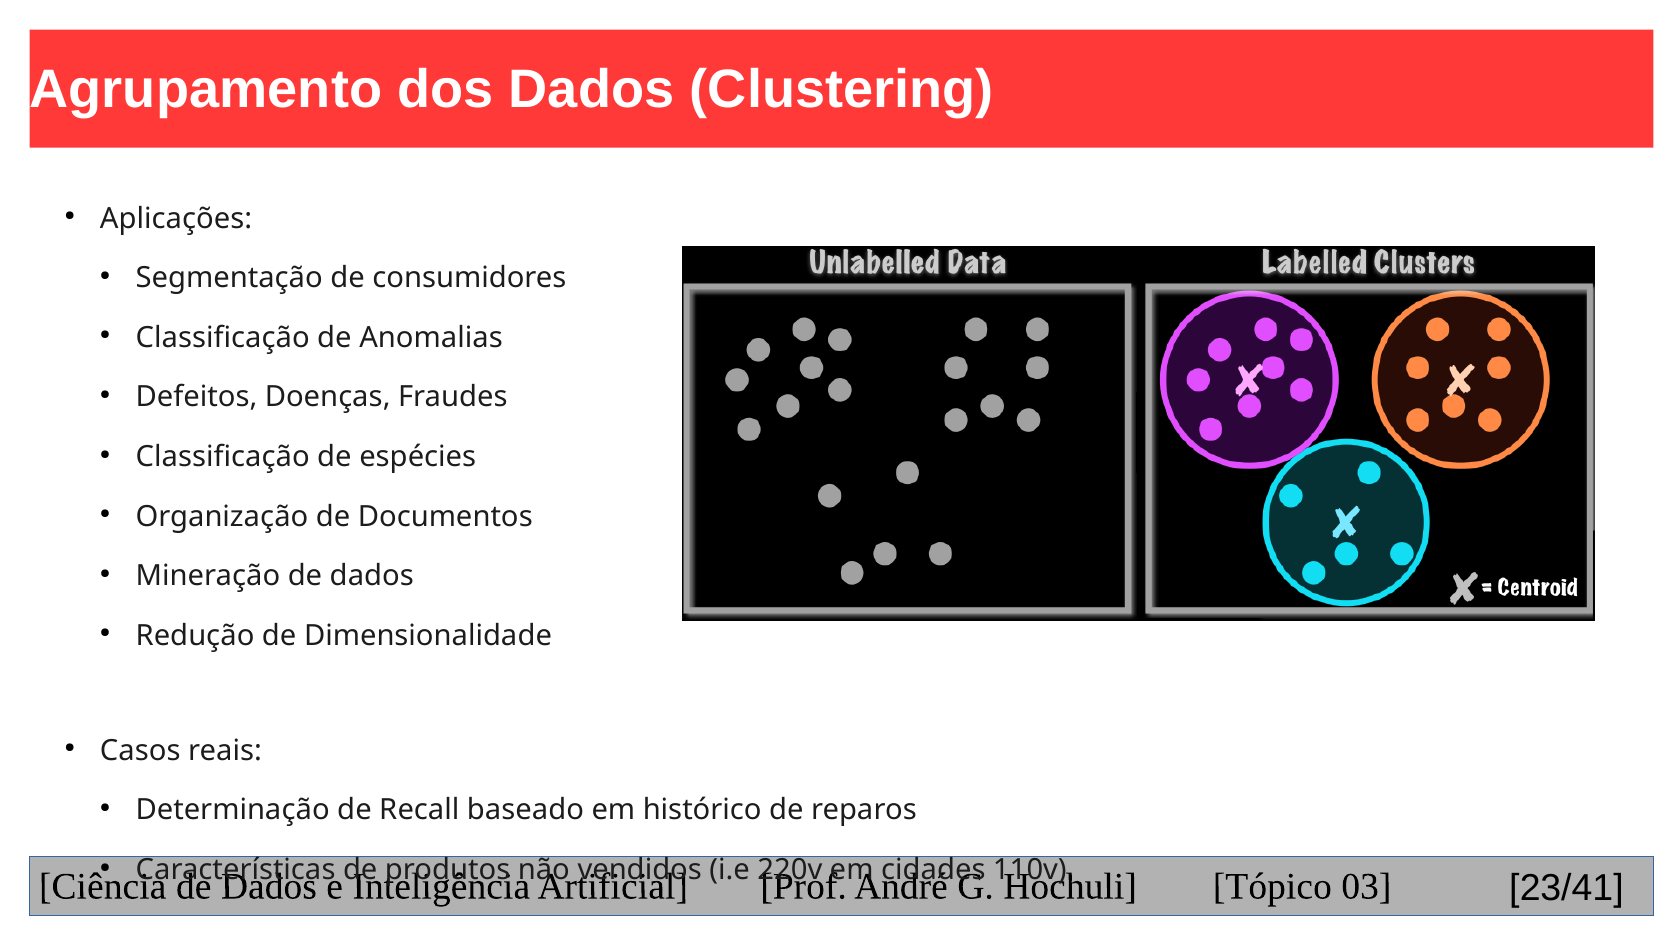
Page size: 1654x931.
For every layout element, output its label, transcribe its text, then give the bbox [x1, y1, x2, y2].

picture [682, 246, 1595, 621]
text_box Aplicações: Segmentação de consumidores Classificação de Anomalias Defeitos, Doenças, Fraudes Classificação de espécies Organização de Documentos Mineração de dados Redução de Dimensionalidade Casos reais: Determinação de Recall baseado em histórico de reparos Características de produtos não vendidos (i.e 220v em cidades 110v) [49, 169, 1093, 857]
title Agrupamento dos Dados (Clustering) [29, 29, 1654, 148]
